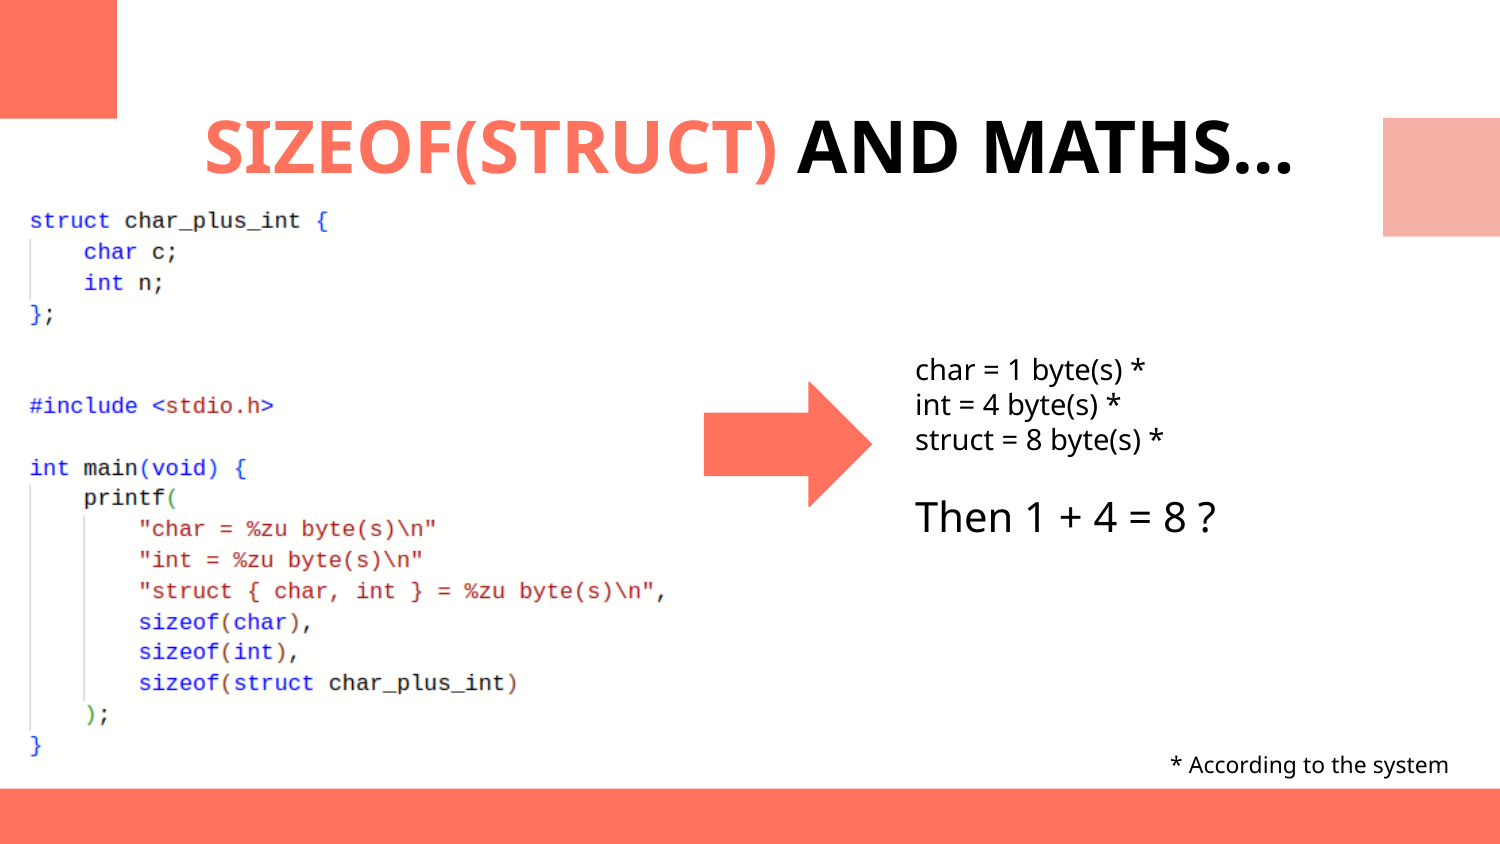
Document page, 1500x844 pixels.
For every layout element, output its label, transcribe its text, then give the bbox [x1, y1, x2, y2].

text_box char = 1 byte(s) * int = 4 byte(s) * struct = 8 byte(s) * Then 1 + 4 = 8 ? [900, 336, 1401, 556]
text_box [704, 382, 872, 507]
text_box * According to the system [1155, 735, 1500, 788]
picture [24, 205, 680, 770]
title SIZEOF(STRUCT) AND MATHS… [0, 107, 1500, 181]
